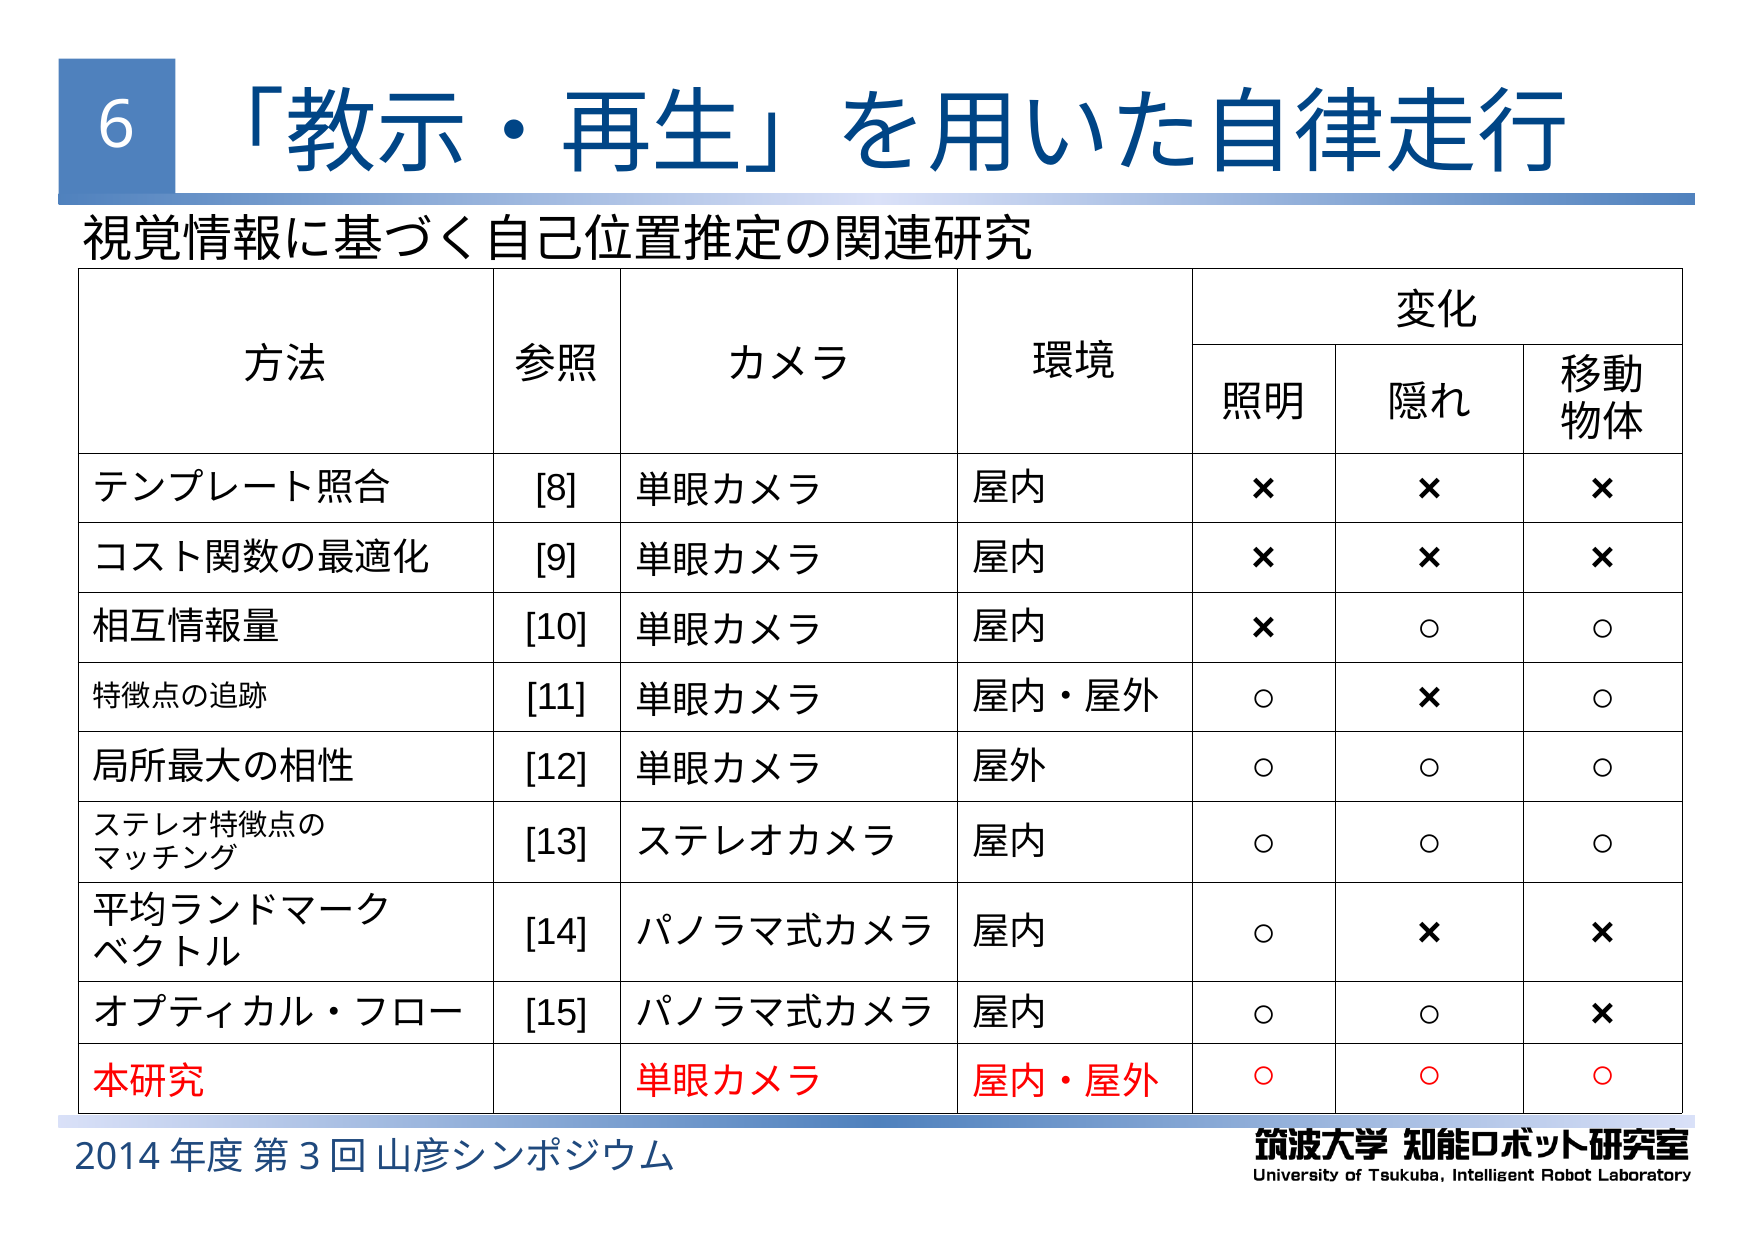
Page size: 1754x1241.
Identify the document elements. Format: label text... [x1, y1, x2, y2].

table_cell ○ [1193, 802, 1335, 882]
table_cell × [1336, 663, 1523, 731]
table_cell 相互情報量 [79, 593, 493, 662]
table_cell ○ [1524, 802, 1682, 882]
table_header 変化 [1193, 269, 1682, 344]
table_cell パノラマ式カメラ [621, 883, 957, 981]
table_header 参照 [494, 277, 620, 453]
table_cell 屋内 [958, 593, 1192, 662]
table_cell × [1336, 523, 1523, 592]
table_cell ○ [1193, 982, 1335, 1043]
title 「教示・再生」を用いた自律走行 [193, 61, 1651, 205]
table_cell 局所最大の相性 [79, 732, 493, 801]
table_cell ○ [1336, 732, 1523, 801]
table_cell ○ [1193, 1044, 1335, 1113]
table_cell [494, 1044, 620, 1113]
table_cell ○ [1193, 732, 1335, 801]
table_cell [12] [494, 732, 620, 801]
table_cell 照明 [1193, 345, 1335, 453]
table_cell パノラマ式カメラ [621, 982, 957, 1043]
table_cell 特徴点の追跡 [79, 663, 493, 731]
table_cell ○ [1524, 663, 1682, 731]
table_cell 屋内 [958, 883, 1192, 981]
table_cell [10] [494, 593, 620, 662]
table_cell 本研究 [79, 1044, 493, 1113]
table_header 方法 [79, 277, 493, 453]
table_cell オプティカル・フロー [79, 982, 493, 1043]
table_cell 屋内 [958, 802, 1192, 882]
table_cell [15] [494, 982, 620, 1043]
table_cell ○ [1193, 663, 1335, 731]
table_cell 単眼カメラ [621, 663, 957, 731]
table_cell ○ [1524, 732, 1682, 801]
picture [1252, 1127, 1691, 1182]
table_cell 単眼カメラ [621, 732, 957, 801]
table_cell 単眼カメラ [621, 454, 957, 522]
table_cell 隠れ [1336, 345, 1523, 453]
table_cell 移動 物体 [1524, 345, 1682, 453]
table_header カメラ [621, 277, 957, 453]
table_cell × [1193, 523, 1335, 592]
table_cell 屋内・屋外 [958, 663, 1192, 731]
table_cell 屋内 [958, 523, 1192, 592]
table_cell [9] [494, 523, 620, 592]
table_cell 屋内・屋外 [958, 1044, 1192, 1113]
table_cell × [1524, 454, 1682, 522]
table_cell ○ [1524, 593, 1682, 662]
table_cell 単眼カメラ [621, 523, 957, 592]
table_cell [13] [494, 802, 620, 882]
table_cell × [1336, 454, 1523, 522]
table_cell ○ [1336, 802, 1523, 882]
table_header 環境 [958, 269, 1192, 453]
table_cell × [1524, 982, 1682, 1043]
table_cell ○ [1193, 883, 1335, 981]
table_cell 平均ランドマーク ベクトル [79, 883, 493, 981]
table_cell 単眼カメラ [621, 1044, 957, 1113]
table_cell テンプレート照合 [79, 454, 493, 522]
table_cell × [1193, 593, 1335, 662]
table_cell 屋内 [958, 454, 1192, 522]
table_cell ○ [1336, 1044, 1523, 1113]
table_cell 単眼カメラ [621, 593, 957, 662]
table_cell × [1193, 454, 1335, 522]
table_cell ○ [1336, 982, 1523, 1043]
table_cell 屋外 [958, 732, 1192, 801]
table_cell × [1524, 883, 1682, 981]
table_cell [14] [494, 883, 620, 981]
table_cell ○ [1336, 593, 1523, 662]
text_box 視覚情報に基づく自己位置推定の関連研究 [68, 203, 1048, 277]
table_cell コスト関数の最適化 [79, 523, 493, 592]
table_cell [11] [494, 663, 620, 731]
table_cell × [1524, 523, 1682, 592]
table_cell ステレオカメラ [621, 802, 957, 882]
table_cell [8] [494, 454, 620, 522]
table_cell ステレオ特徴点の マッチング [79, 802, 493, 882]
table_cell 屋内 [958, 982, 1192, 1043]
table_cell ○ [1524, 1044, 1682, 1113]
table_cell × [1336, 883, 1523, 981]
